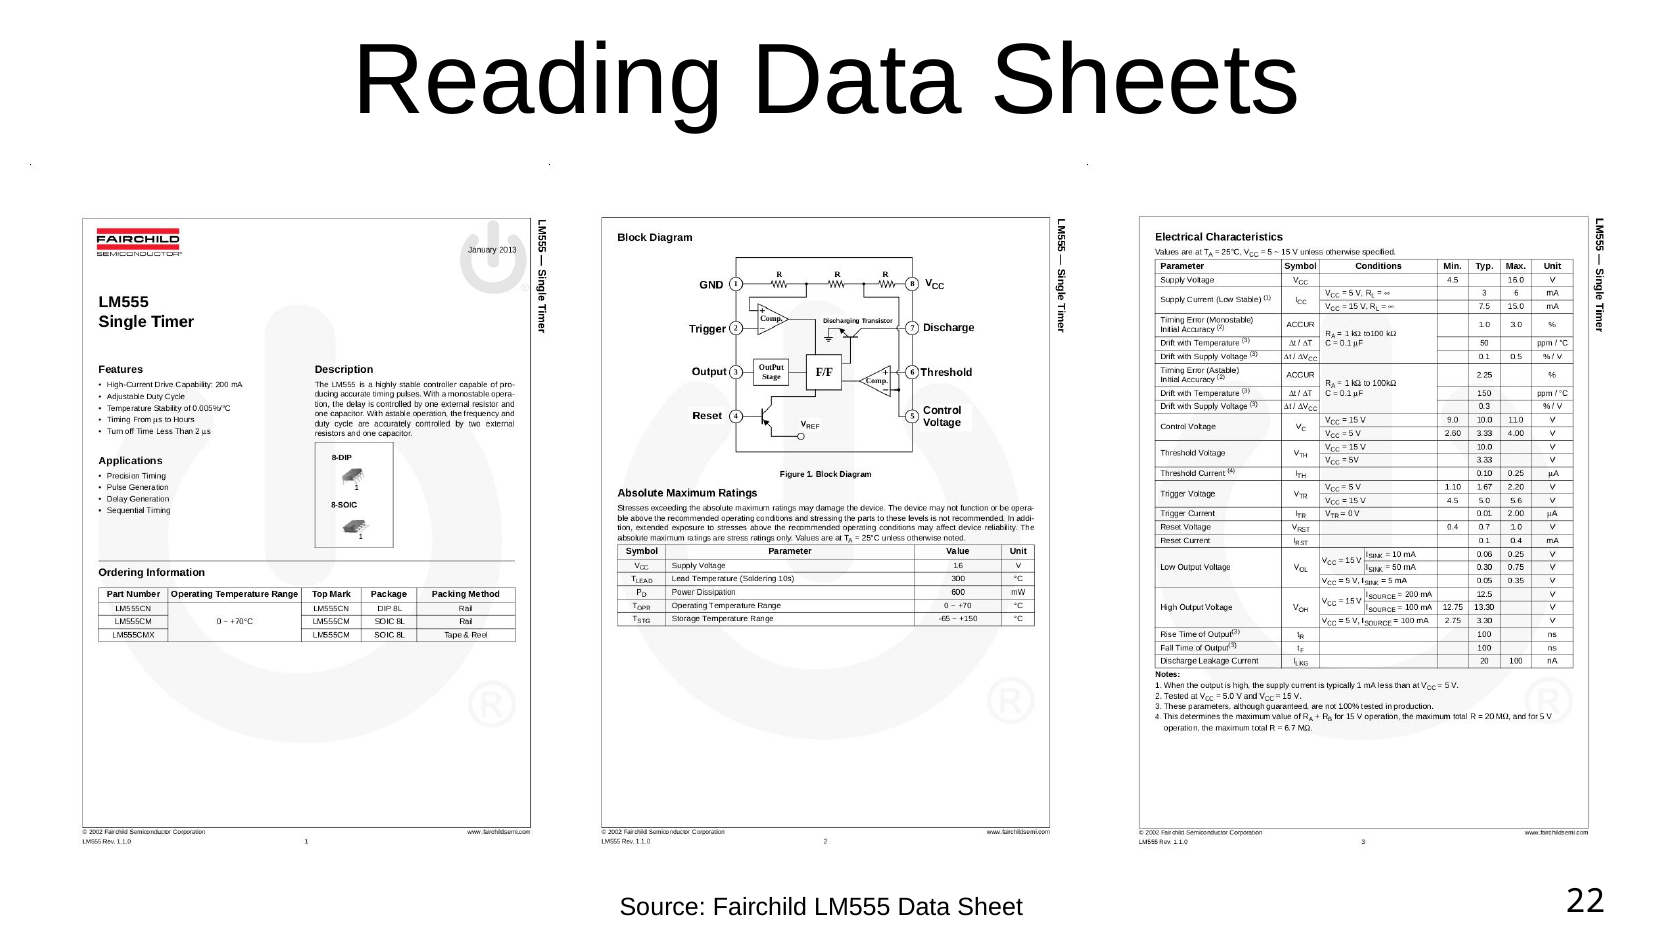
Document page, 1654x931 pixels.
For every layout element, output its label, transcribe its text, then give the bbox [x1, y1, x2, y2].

picture [30, 164, 1639, 881]
text_box Source: Fairchild LM555 Data Sheet [604, 885, 1051, 928]
title Reading Data Sheets [82, 1, 1571, 157]
